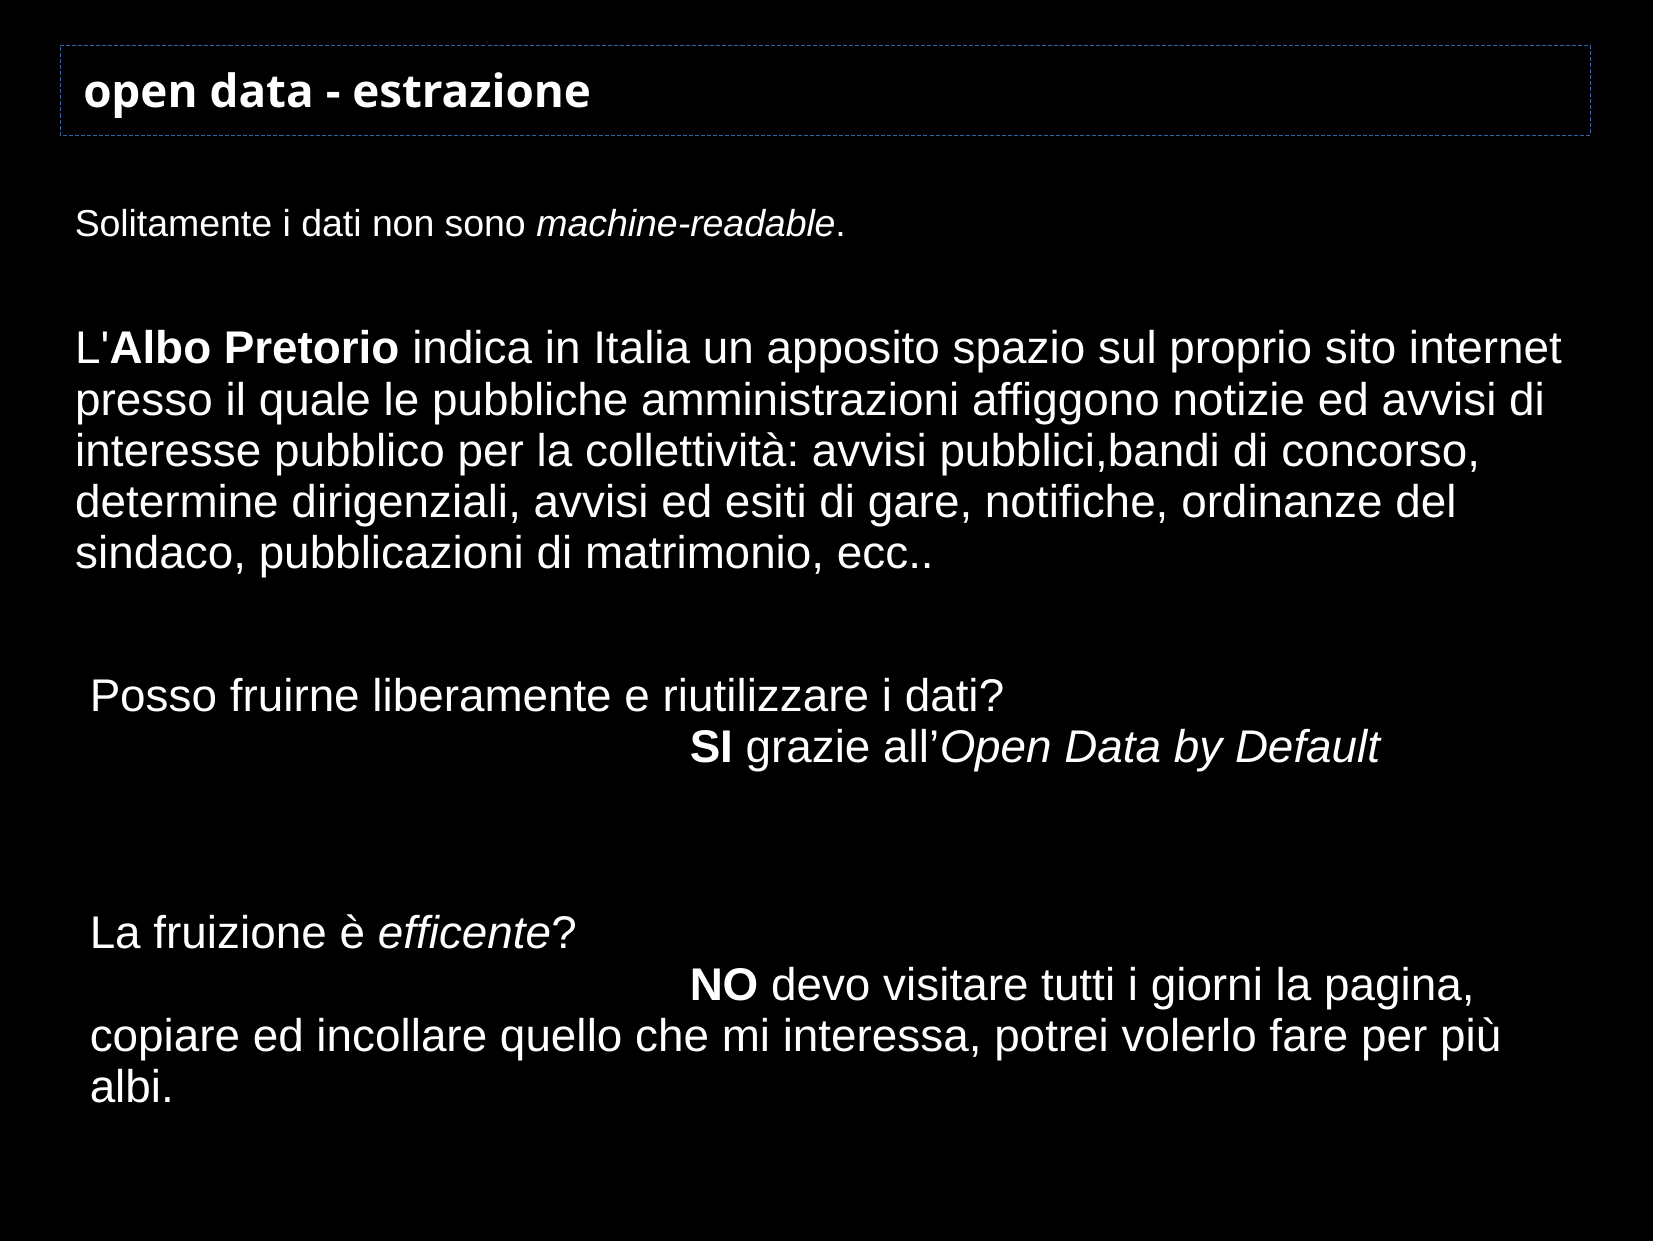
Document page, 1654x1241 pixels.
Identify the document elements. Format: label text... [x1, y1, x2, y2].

text_box Solitamente i dati non sono machine-readable. [60, 195, 1606, 252]
text_box L'Albo Pretorio indica in Italia un apposito spazio sul proprio sito internet presso il quale le pubbliche amministrazioni affiggono notizie ed avvisi di interesse pubblico per la collettività: avvisi pubblici,bandi di concorso, determine dirigenziali, avvisi ed esiti di gare, notifiche, ordinanze del sindaco, pubblicazioni di matrimonio, ecc.. [60, 315, 1591, 587]
text_box Posso fruirne liberamente e riutilizzare i dati? SI grazie all’Open Data by Default [75, 662, 1545, 781]
list open data - estrazione [60, 45, 1591, 136]
text_box La fruizione è efficente? NO devo visitare tutti i giorni la pagina, copiare ed incollare quello che mi interessa, potrei volerlo fare per più albi. [75, 900, 1545, 1120]
